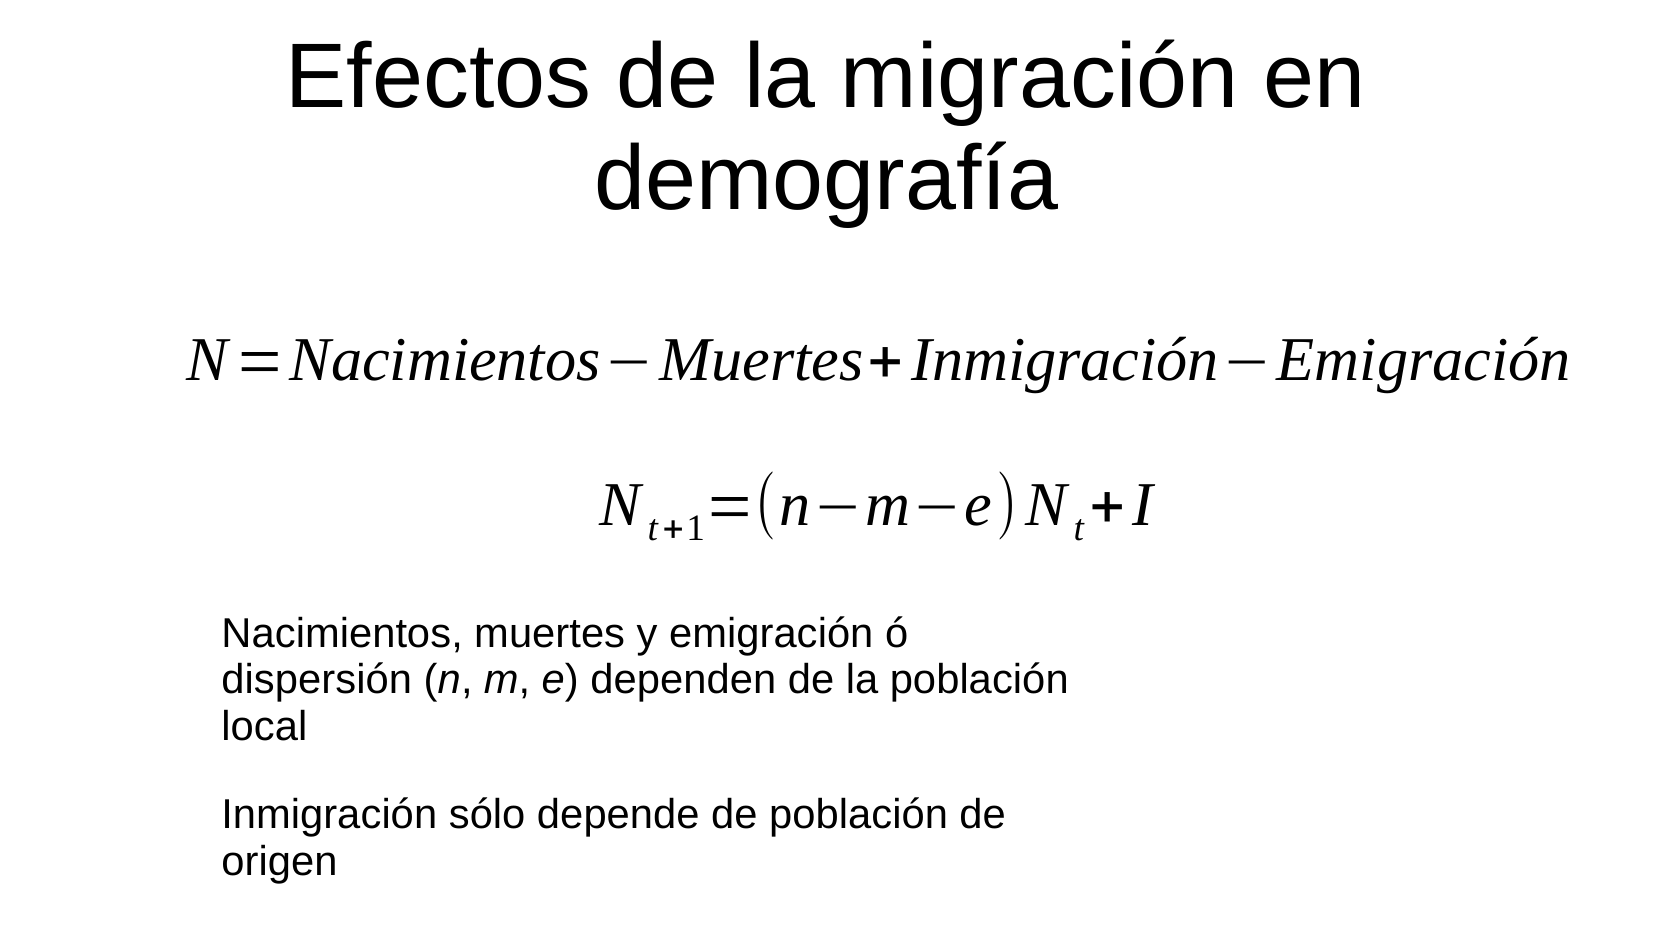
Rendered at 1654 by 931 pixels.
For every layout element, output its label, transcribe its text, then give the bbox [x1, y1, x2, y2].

title Efectos de la migración en demografía [82, 23, 1571, 230]
chart [177, 324, 1578, 549]
text_box Nacimientos, muertes y emigración ó dispersión (n, m, e) dependen de la población local Inmigración sólo depende de población de origen [206, 602, 1123, 931]
